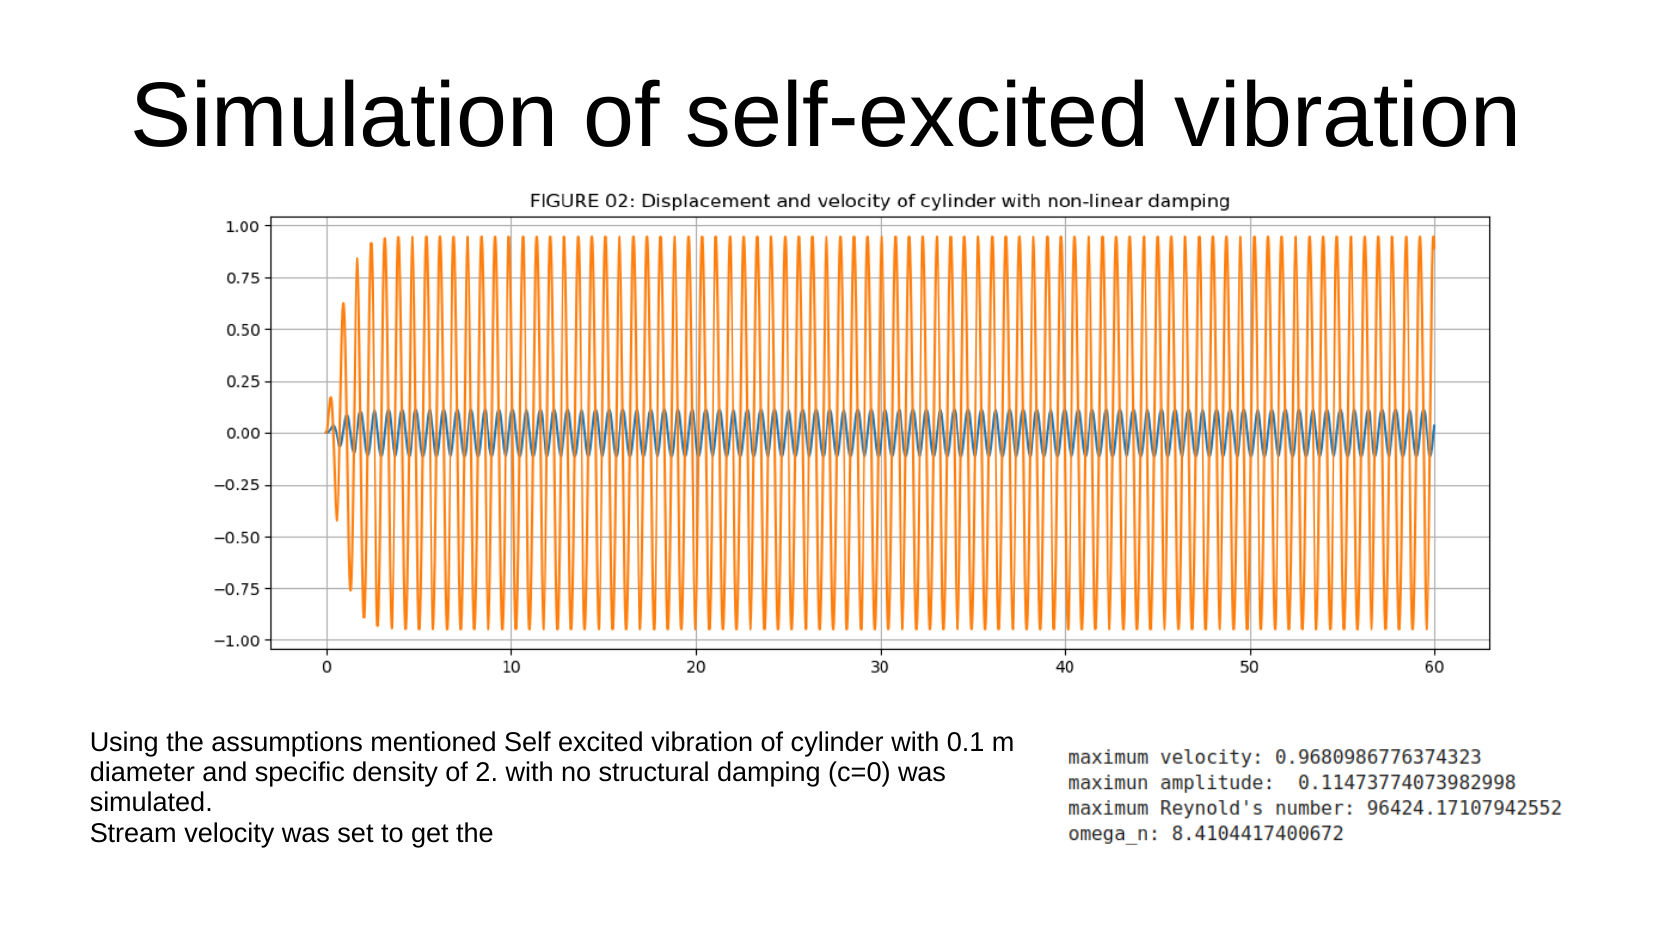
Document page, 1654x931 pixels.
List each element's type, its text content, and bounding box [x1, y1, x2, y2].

text_box Using the assumptions mentioned Self excited vibration of cylinder with 0.1 m diameter and specific density of 2. with no structural damping (c=0) was simulated. Stream velocity was set to get the [75, 719, 1051, 856]
picture [1050, 742, 1590, 856]
title Simulation of self-excited vibration [82, 37, 1571, 193]
picture [187, 187, 1503, 676]
